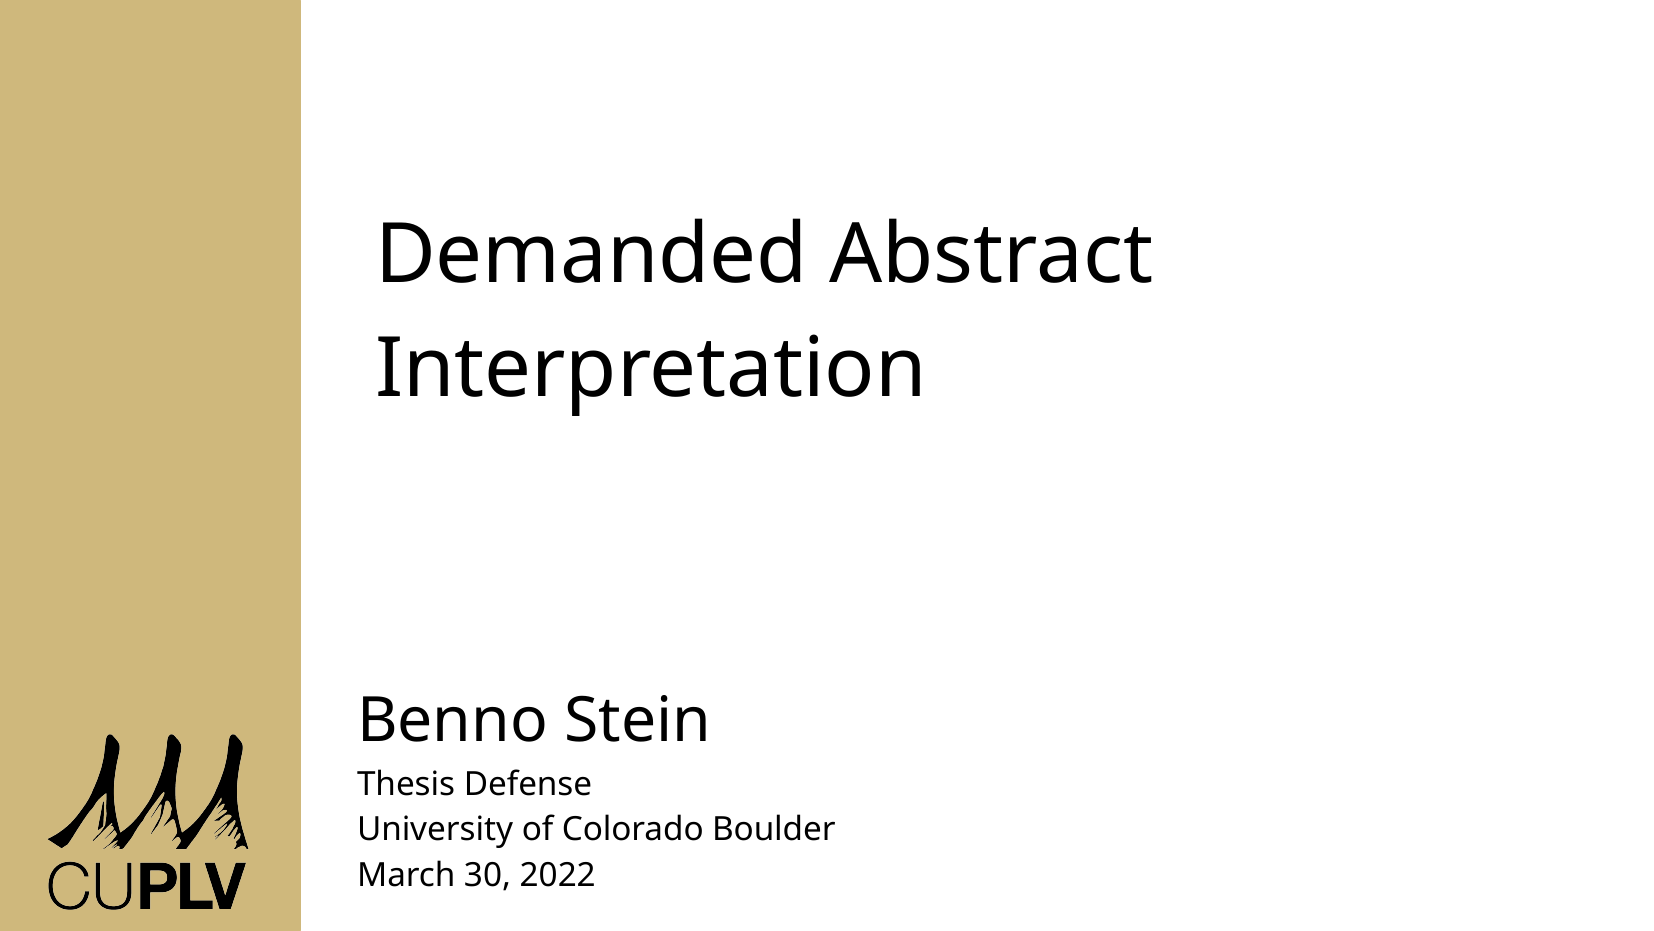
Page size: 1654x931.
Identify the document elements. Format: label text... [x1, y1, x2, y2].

text_box Benno Stein Thesis Defense University of Colorado Boulder March 30, 2022 [383, 675, 811, 884]
title Demanded Abstract Interpretation [375, 150, 1654, 465]
text_box [0, 0, 300, 931]
picture [36, 707, 261, 931]
